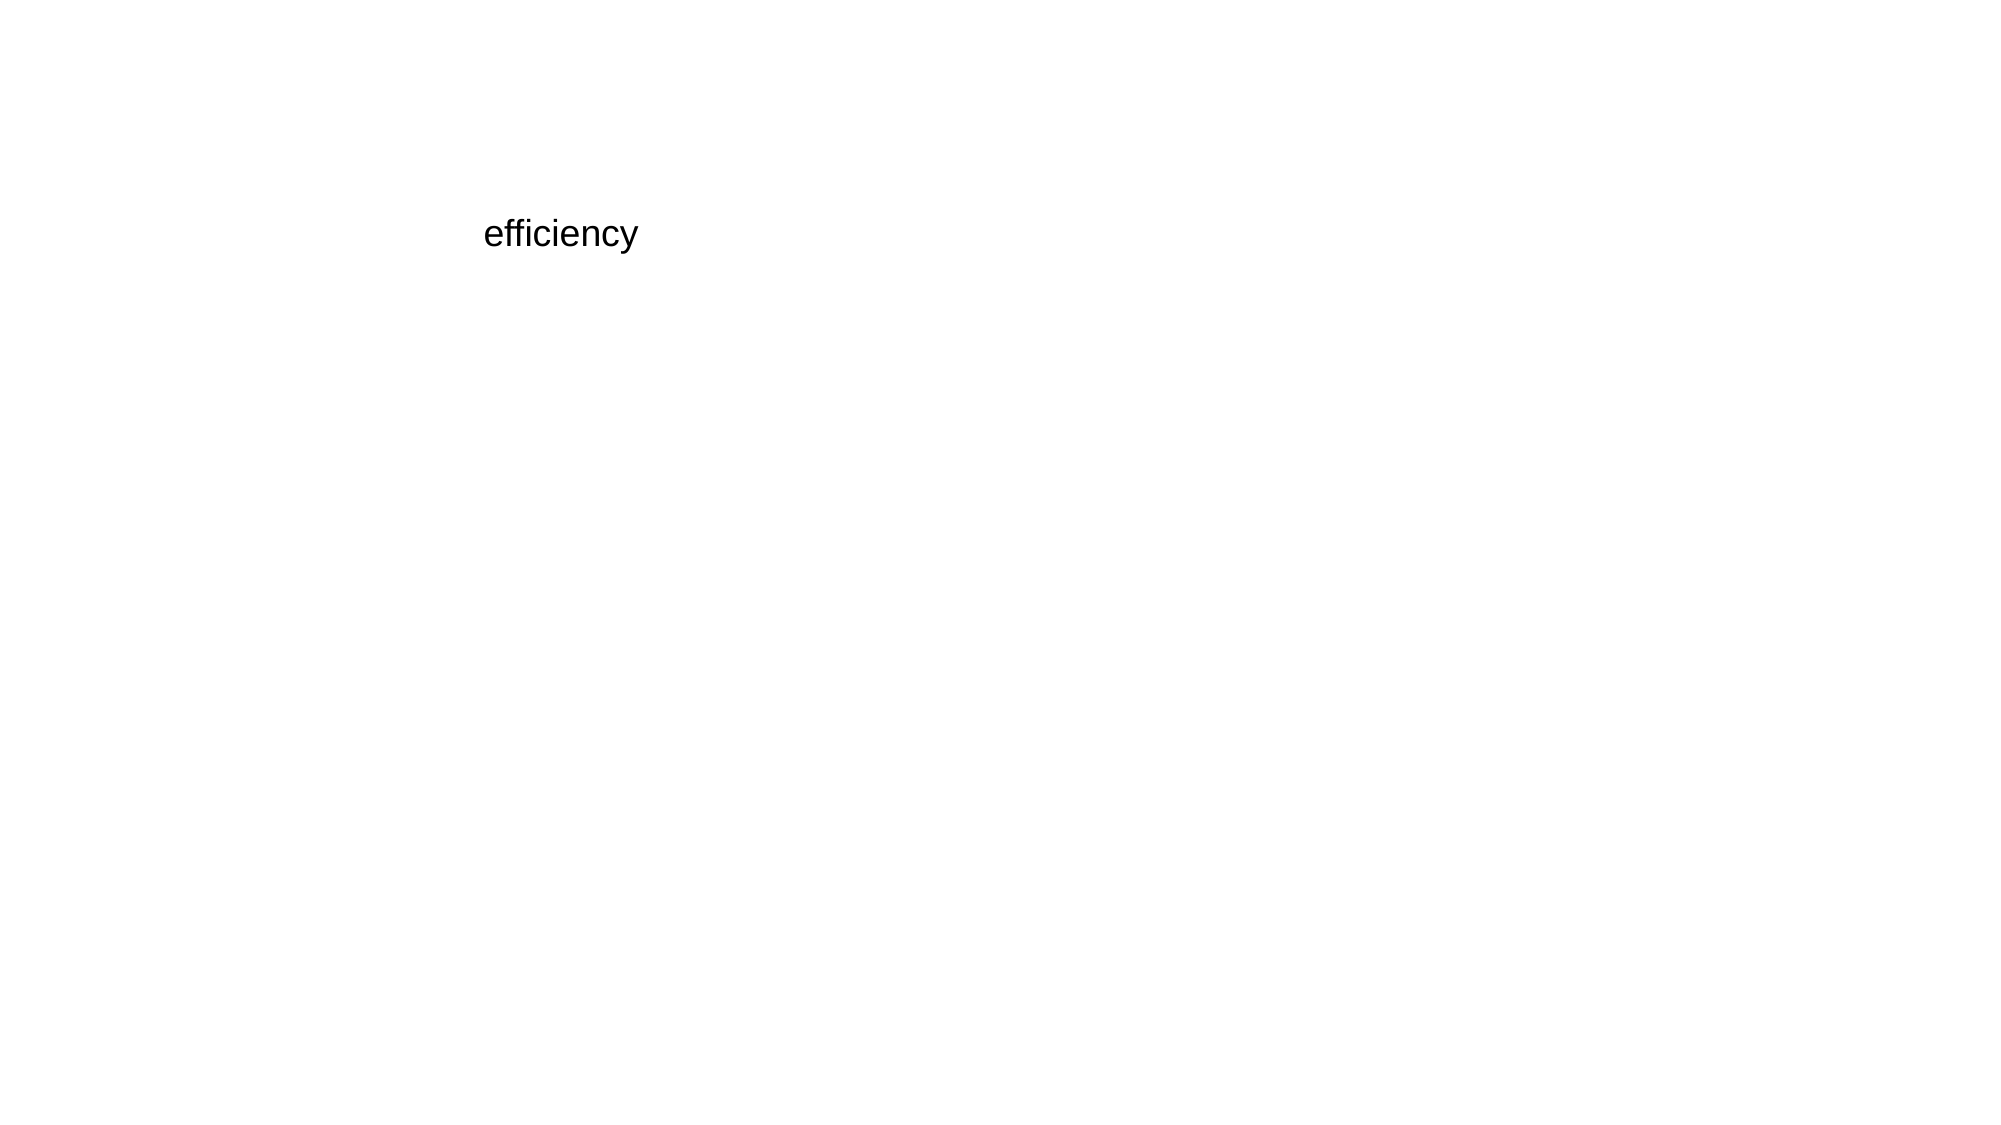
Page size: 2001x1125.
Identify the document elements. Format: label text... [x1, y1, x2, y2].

text_box efficiency [468, 204, 654, 262]
